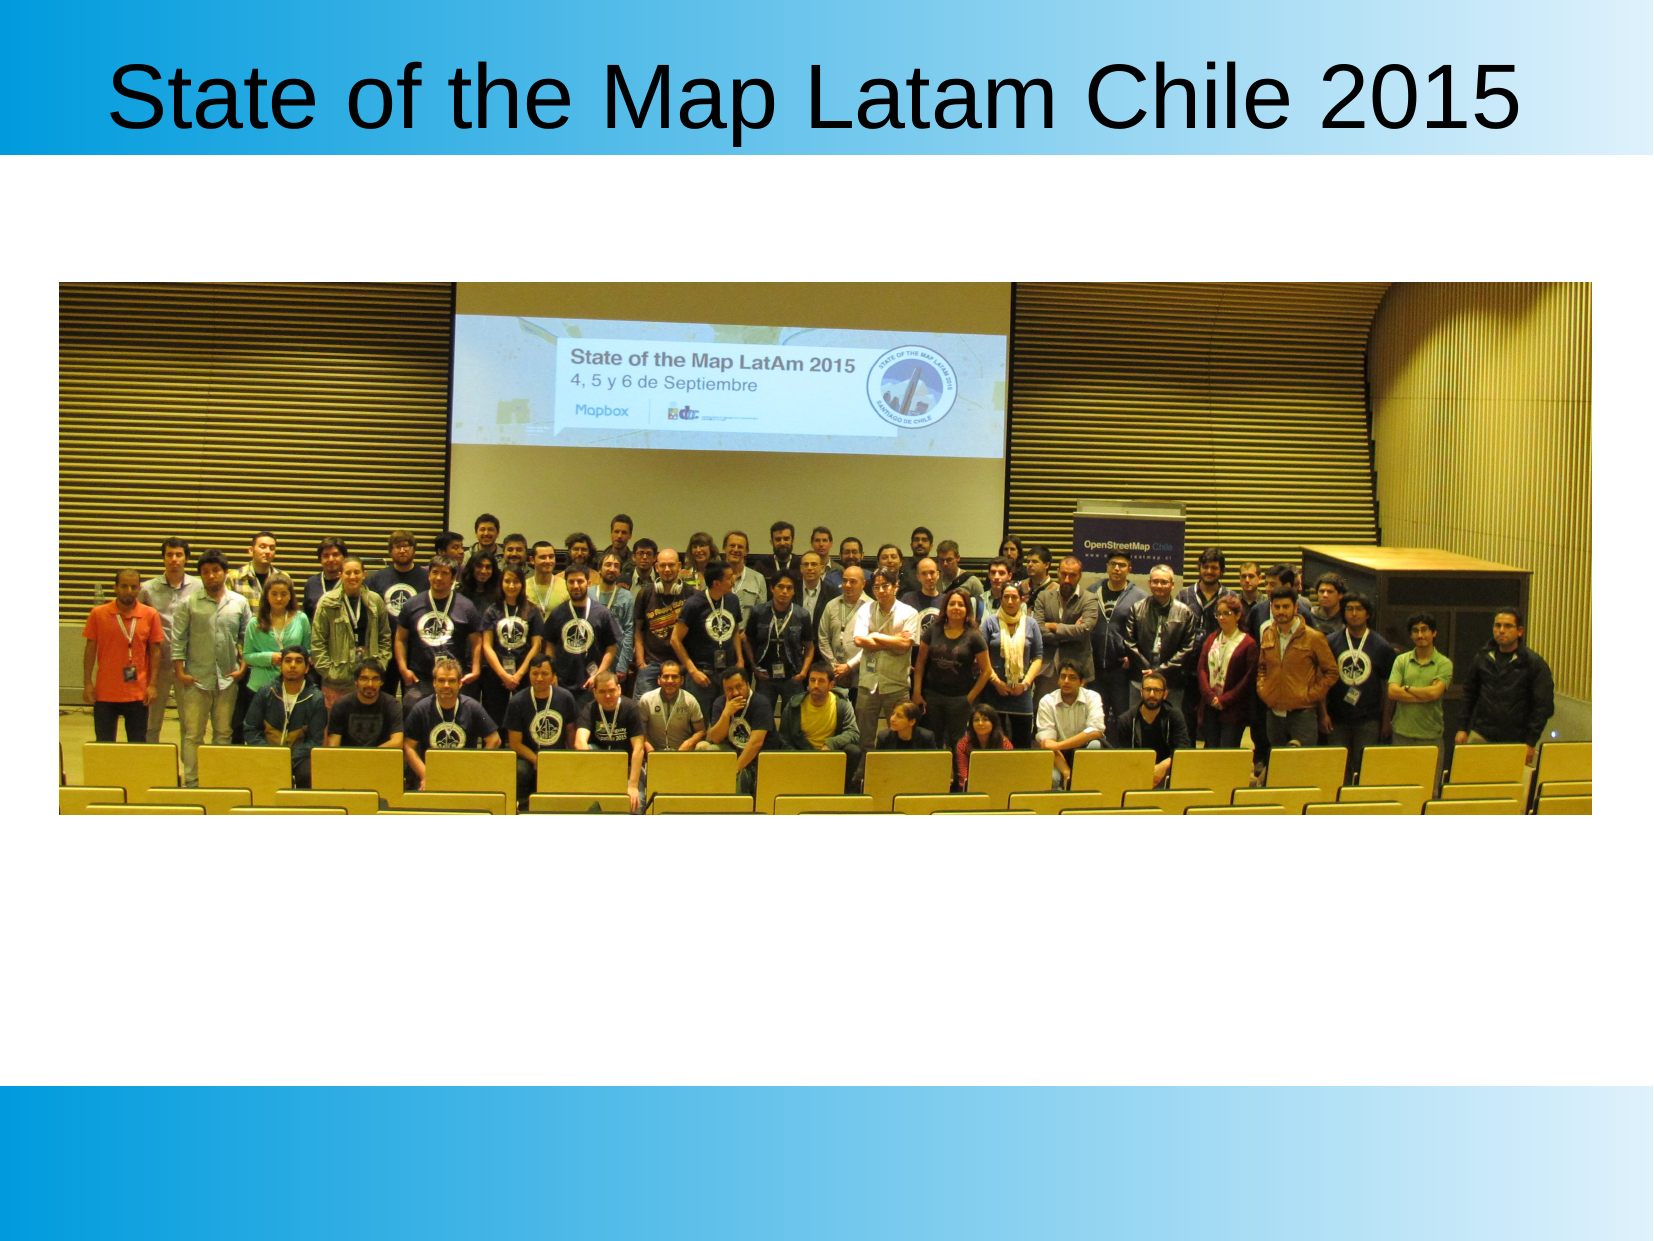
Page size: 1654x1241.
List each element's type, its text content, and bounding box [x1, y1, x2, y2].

picture [59, 282, 1592, 815]
title State of the Map Latam Chile 2015 [70, 0, 1559, 189]
